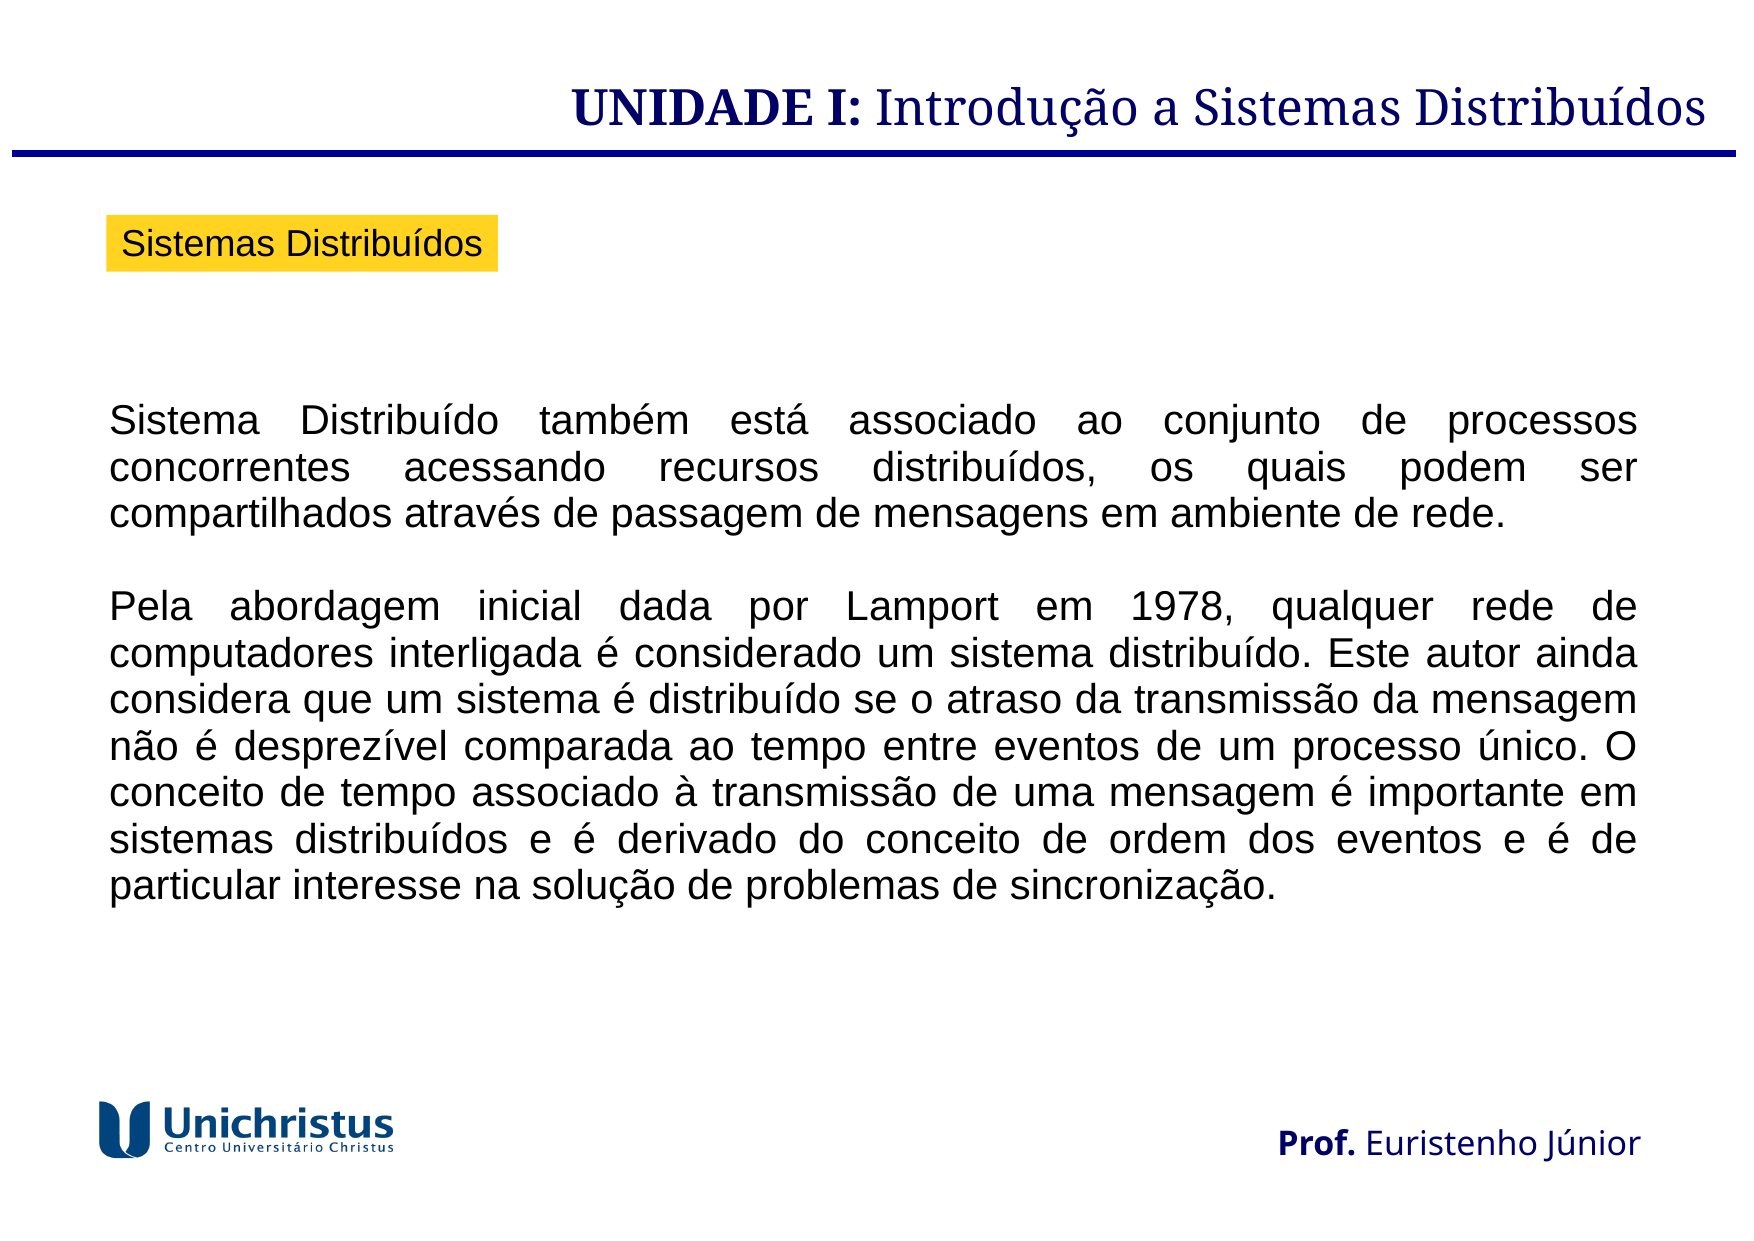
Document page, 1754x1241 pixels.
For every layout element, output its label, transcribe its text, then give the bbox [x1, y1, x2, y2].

text_box Sistema Distribuído também está associado ao conjunto de processos concorrentes acessando recursos distribuídos, os quais podem ser compartilhados através de passagem de mensagens em ambiente de rede. Pela abordagem inicial dada por Lamport em 1978, qualquer rede de computadores interligada é considerado um sistema distribuído. Este autor ainda considera que um sistema é distribuído se o atraso da transmissão da mensagem não é desprezível comparada ao tempo entre eventos de um processo único. O conceito de tempo associado à transmissão de uma mensagem é importante em sistemas distribuídos e é derivado do conceito de ordem dos eventos e é de particular interesse na solução de problemas de sincronização. [94, 389, 1654, 916]
picture [94, 1098, 398, 1160]
text_box Prof. Euristenho Júnior [1262, 1111, 1695, 1167]
text_box UNIDADE I: Introdução a Sistemas Distribuídos [556, 157, 1708, 161]
text_box UNIDADE I: Introdução a Sistemas Distribuídos [556, 64, 1708, 150]
text_box Sistemas Distribuídos [106, 214, 498, 272]
